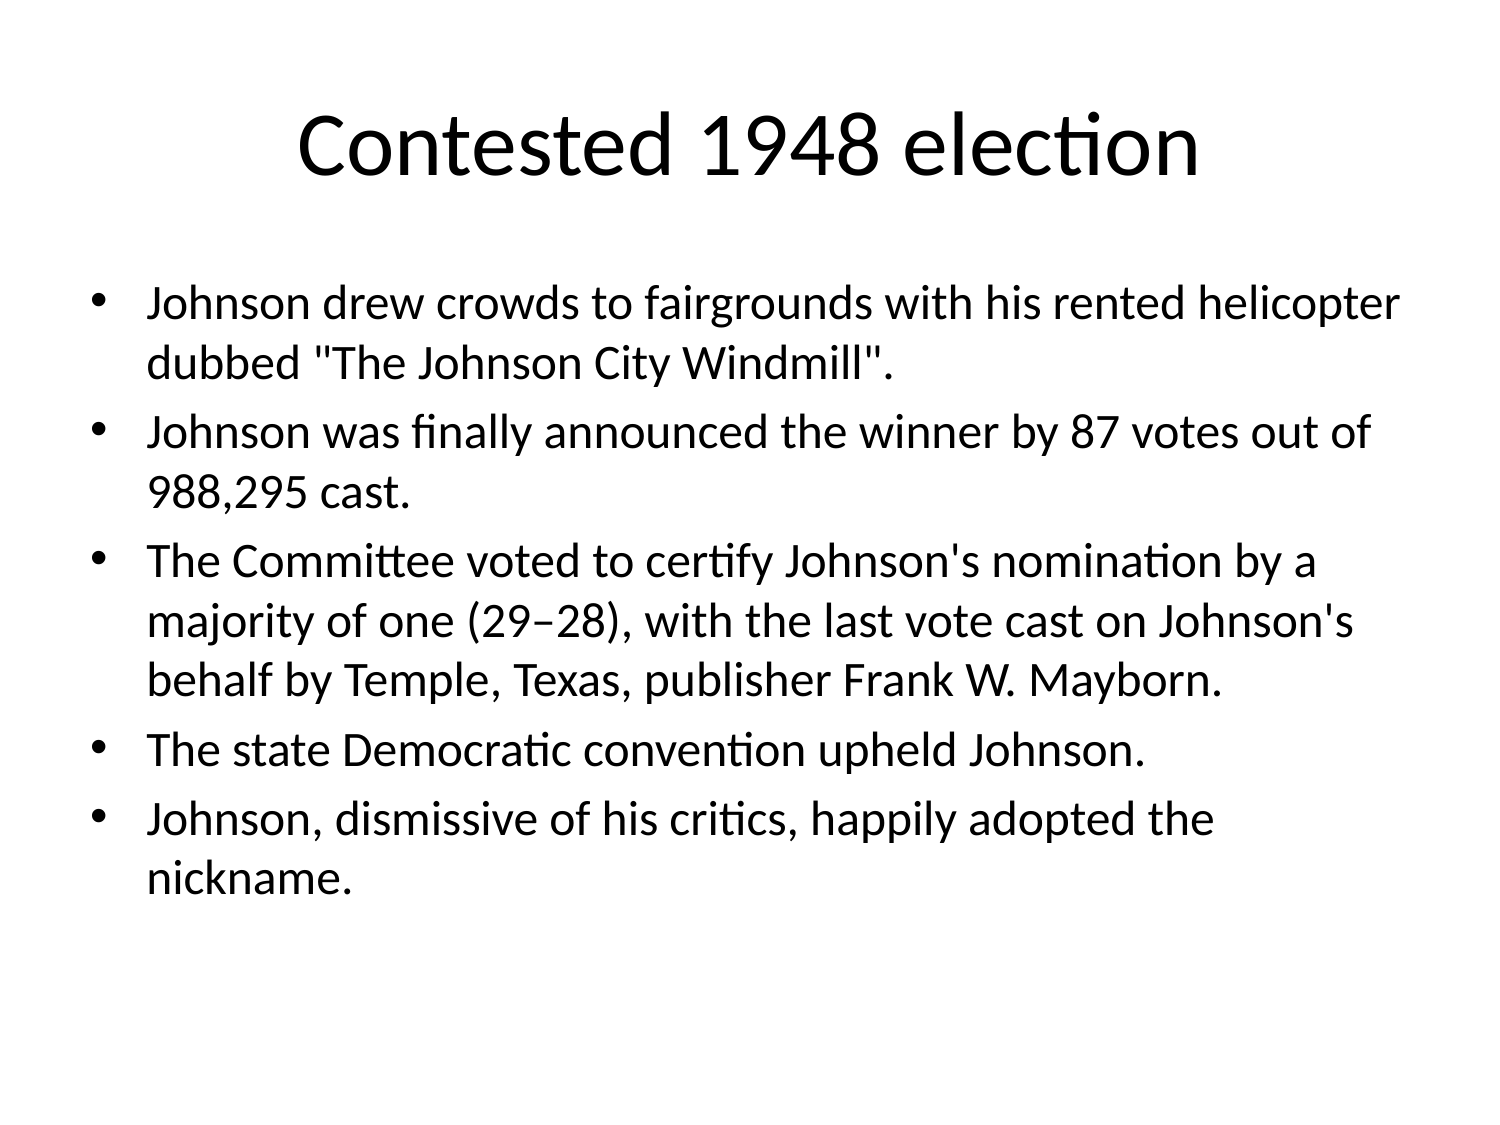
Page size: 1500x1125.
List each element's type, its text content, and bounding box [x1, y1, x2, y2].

list Johnson drew crowds to fairgrounds with his rented helicopter dubbed "The Johnson City Windmill". Johnson was finally announced the winner by 87 votes out of 988,295 cast. The Committee voted to certify Johnson's nomination by a majority of one (29–28), with the last vote cast on Johnson's behalf by Temple, Texas, publisher Frank W. Mayborn. The state Democratic convention upheld Johnson. Johnson, dismissive of his critics, happily adopted the nickname. [75, 262, 1425, 1005]
title Contested 1948 election [75, 45, 1425, 233]
